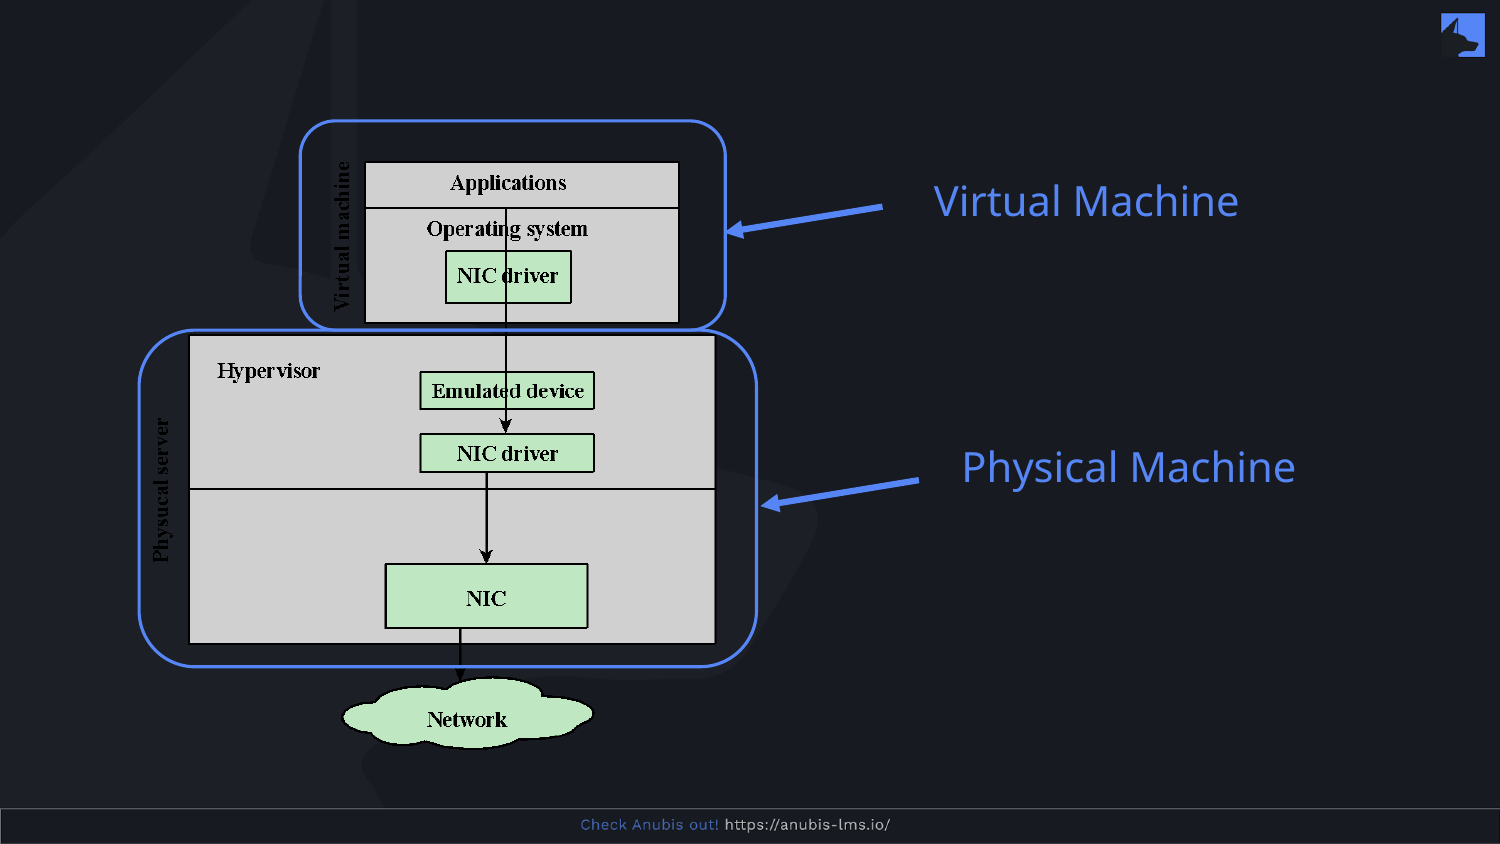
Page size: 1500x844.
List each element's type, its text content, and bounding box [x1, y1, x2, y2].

text_box Physical Machine [946, 425, 1415, 506]
picture [0, 0, 1500, 844]
text_box Virtual Machine [918, 159, 1344, 240]
